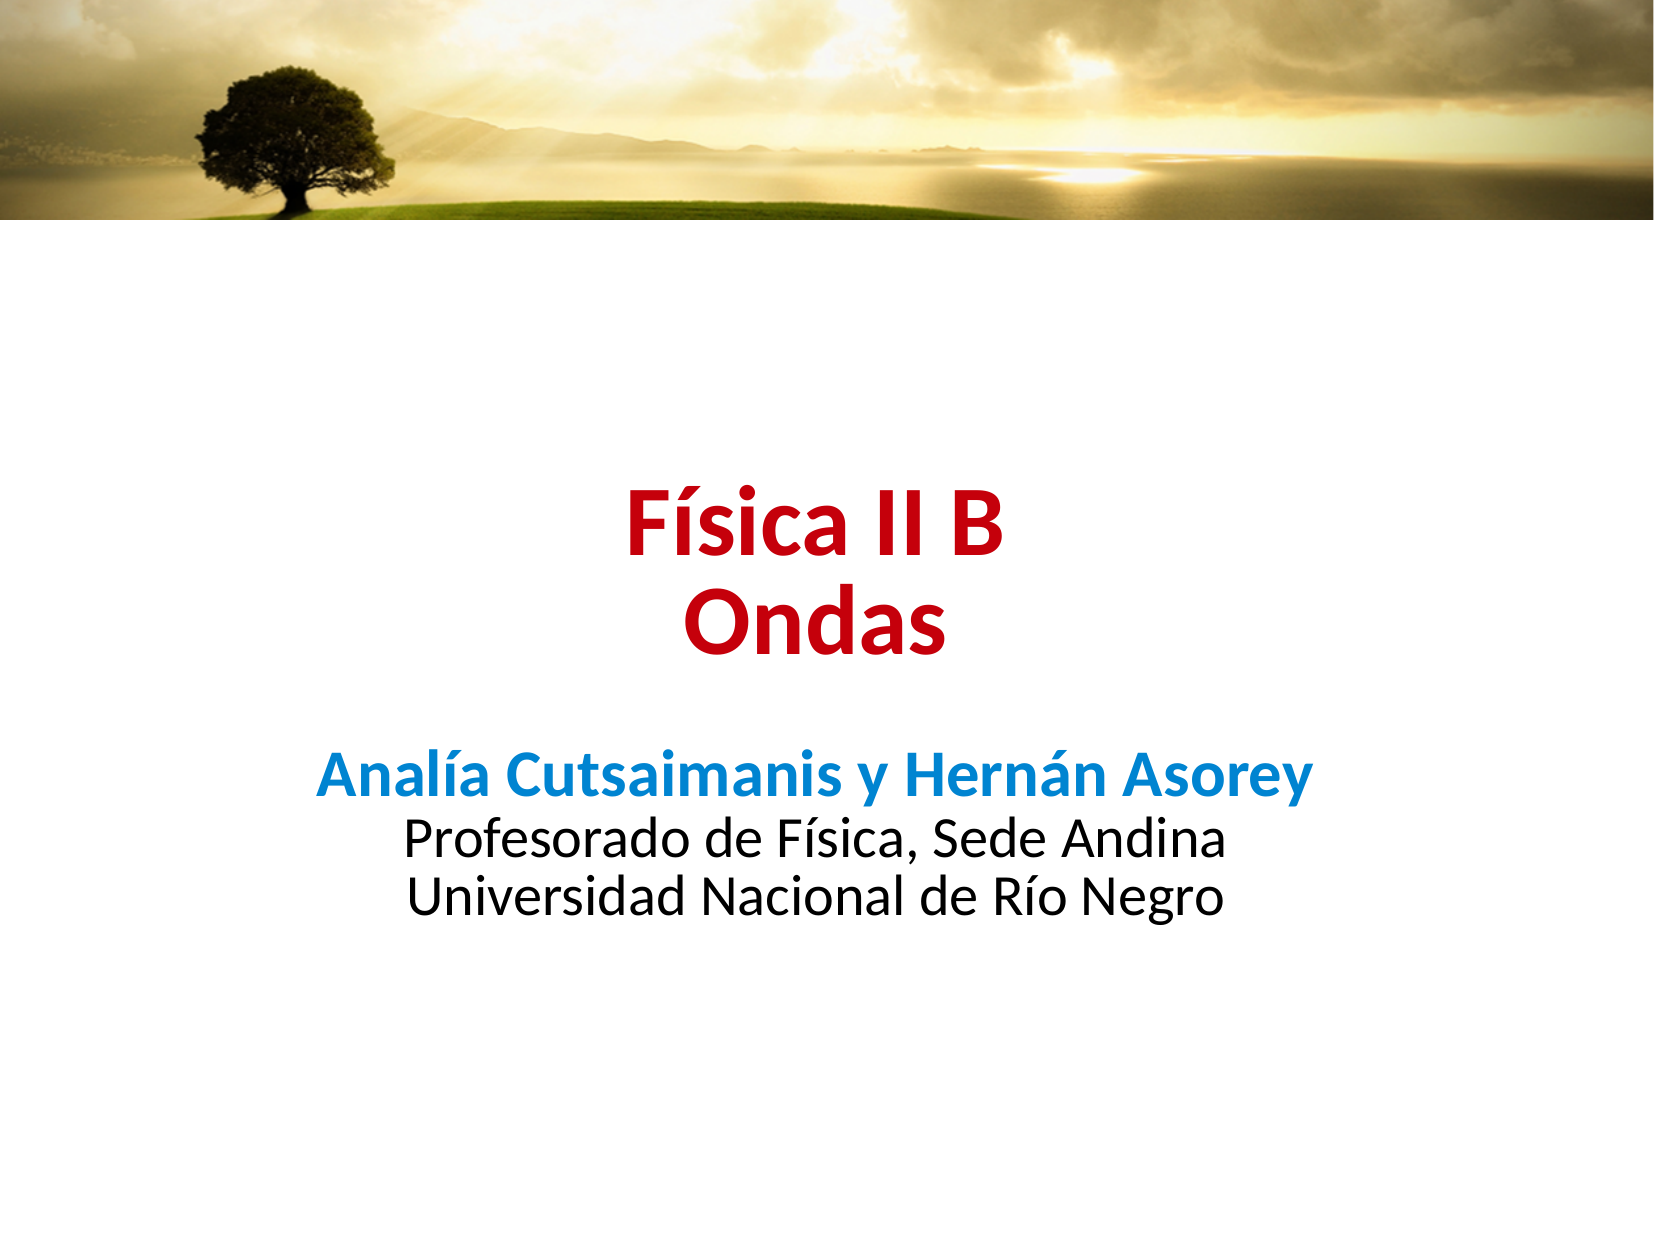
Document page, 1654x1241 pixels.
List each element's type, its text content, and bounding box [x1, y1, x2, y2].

picture [0, 0, 1654, 220]
subtitle Física II B Ondas Analía Cutsaimanis y Hernán Asorey Profesorado de Física, Sede Andina Universidad Nacional de Río Negro [71, 255, 1561, 1156]
